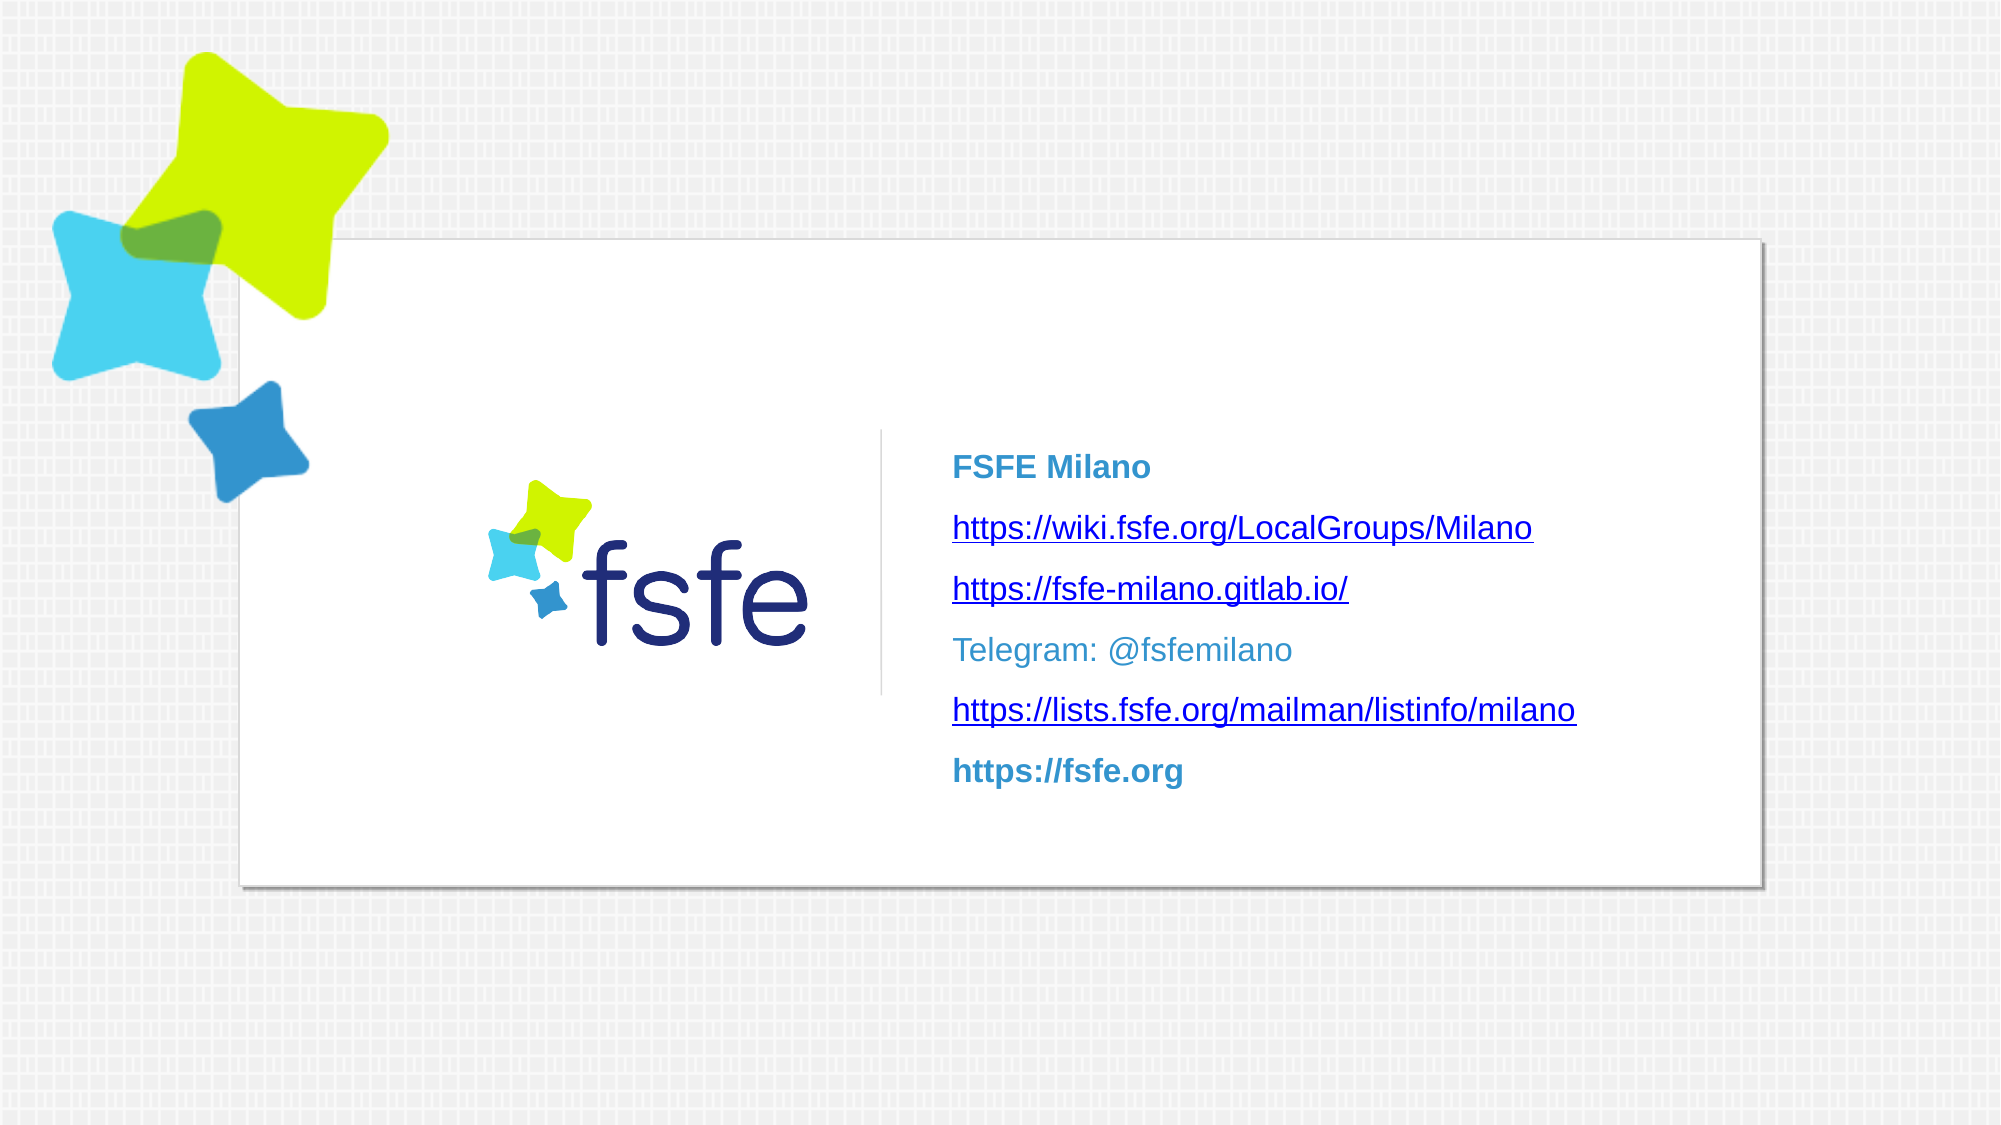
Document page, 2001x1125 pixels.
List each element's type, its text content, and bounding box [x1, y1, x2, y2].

text_box FSFE Milano https://wiki.fsfe.org/LocalGroups/Milano https://fsfe-milano.gitlab.io/ Telegram: @fsfemilano https://lists.fsfe.org/mailman/listinfo/milano https://fsfe.org [937, 438, 1602, 687]
picture [0, 0, 2001, 1125]
